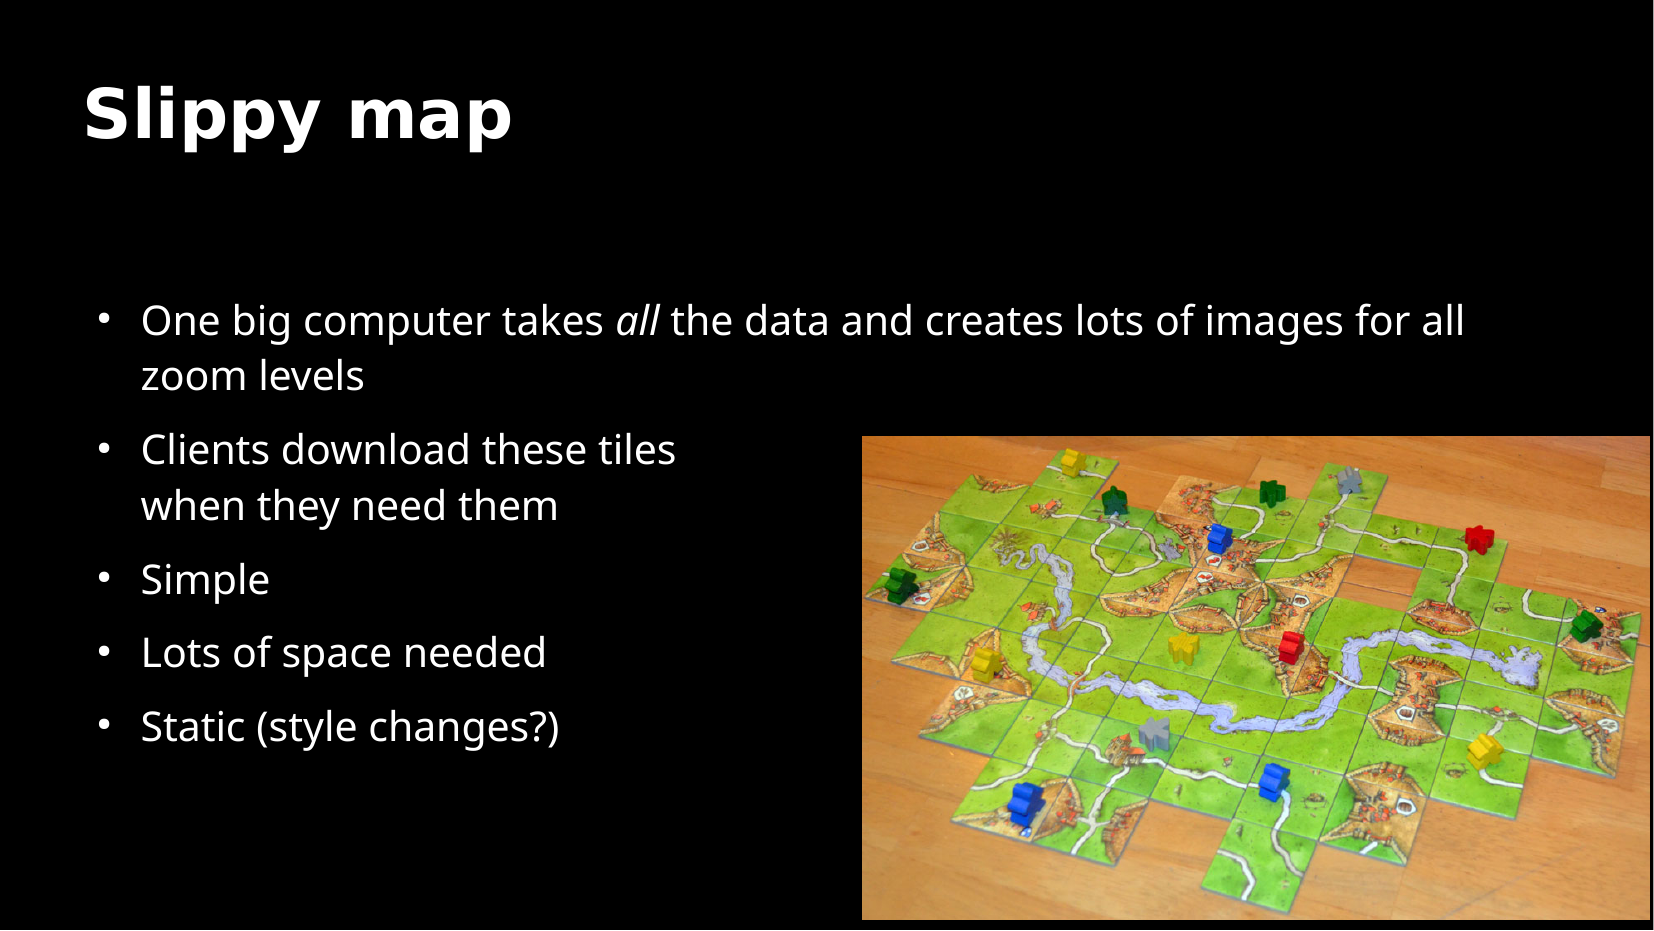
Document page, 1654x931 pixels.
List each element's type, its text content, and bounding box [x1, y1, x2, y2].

title Slippy map [82, 37, 1571, 193]
picture [862, 436, 1650, 921]
list One big computer takes all the data and creates lots of images for all zoom levels Clients download these tiles when they need them Simple Lots of space needed Static (style changes?) [82, 217, 1571, 758]
